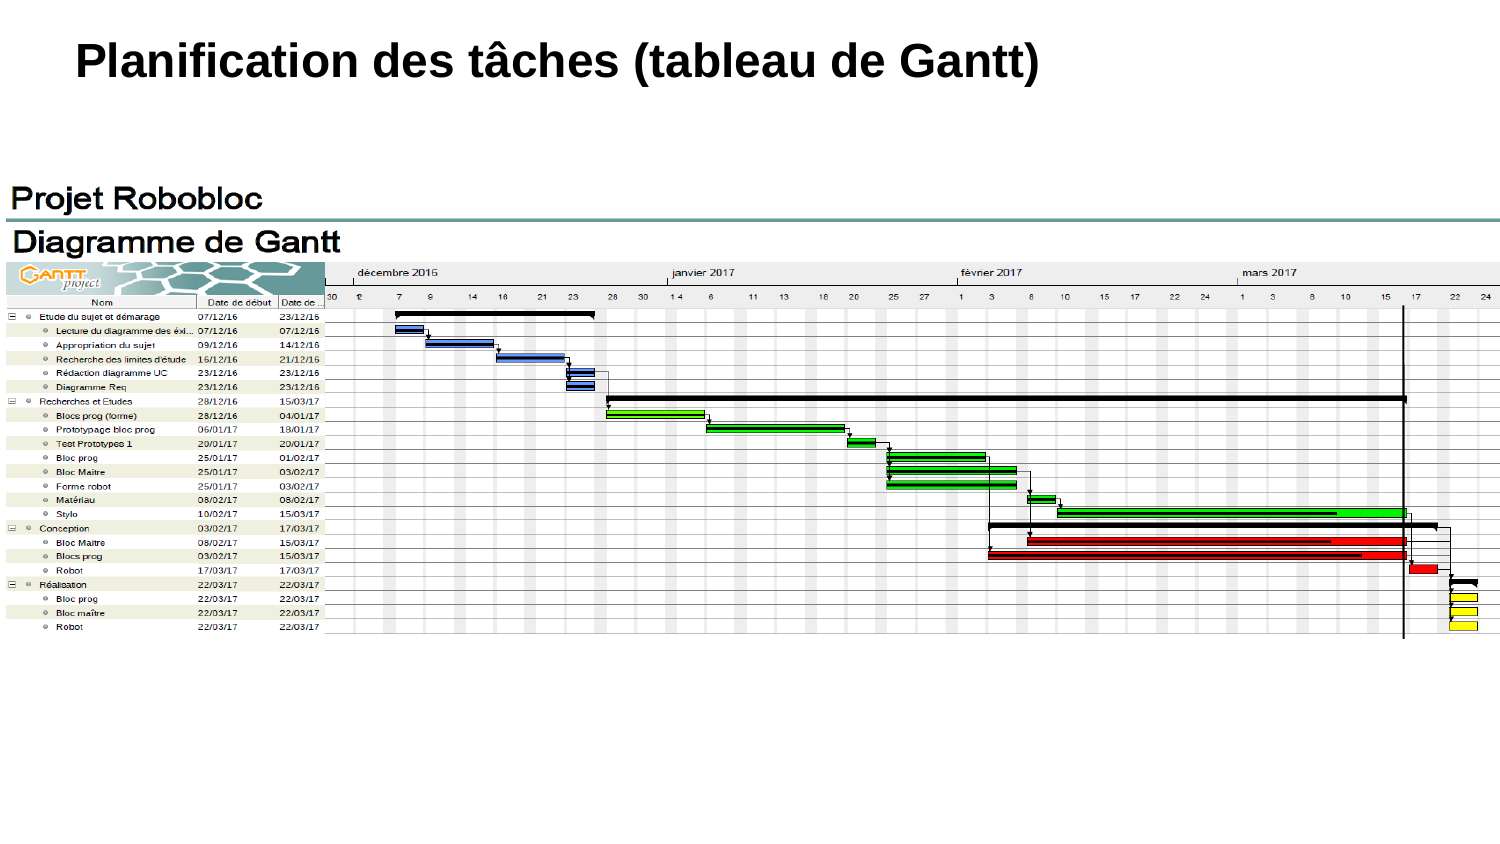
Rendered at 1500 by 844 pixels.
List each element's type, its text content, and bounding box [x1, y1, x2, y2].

picture [1, 185, 1500, 640]
text_box Planification des tâches (tableau de Gantt) [75, 42, 1425, 88]
